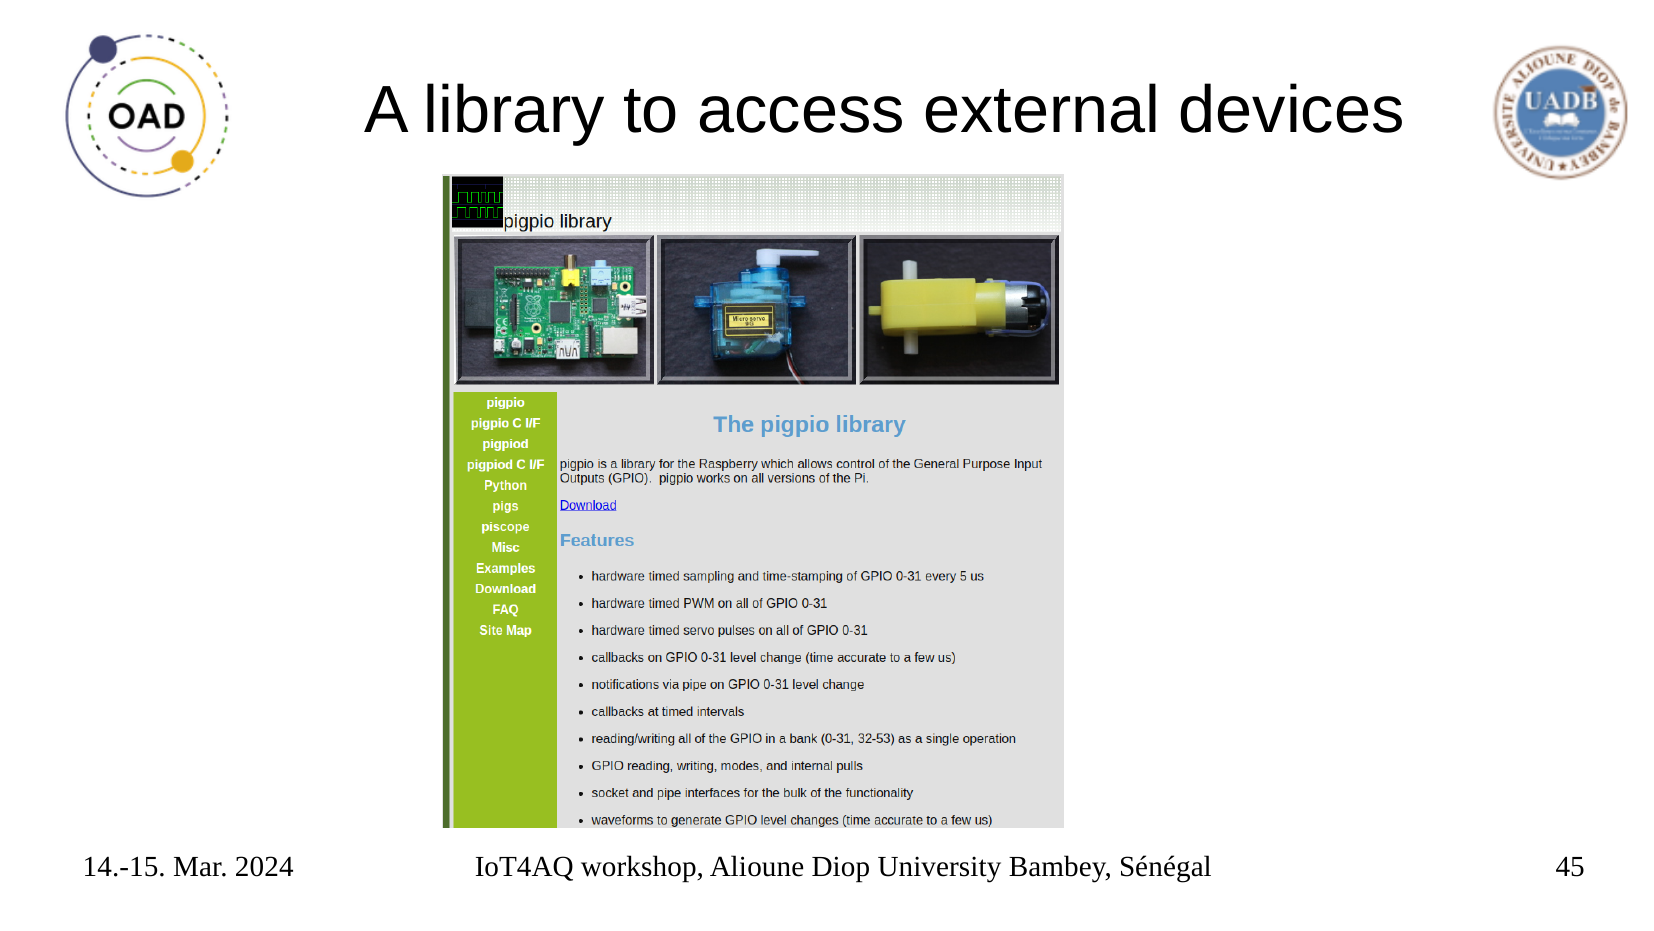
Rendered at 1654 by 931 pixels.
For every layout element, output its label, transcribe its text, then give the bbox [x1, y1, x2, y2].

picture [25, 20, 263, 218]
title A library to access external devices [301, 32, 1469, 188]
picture [442, 169, 1088, 828]
picture [1482, 37, 1641, 188]
